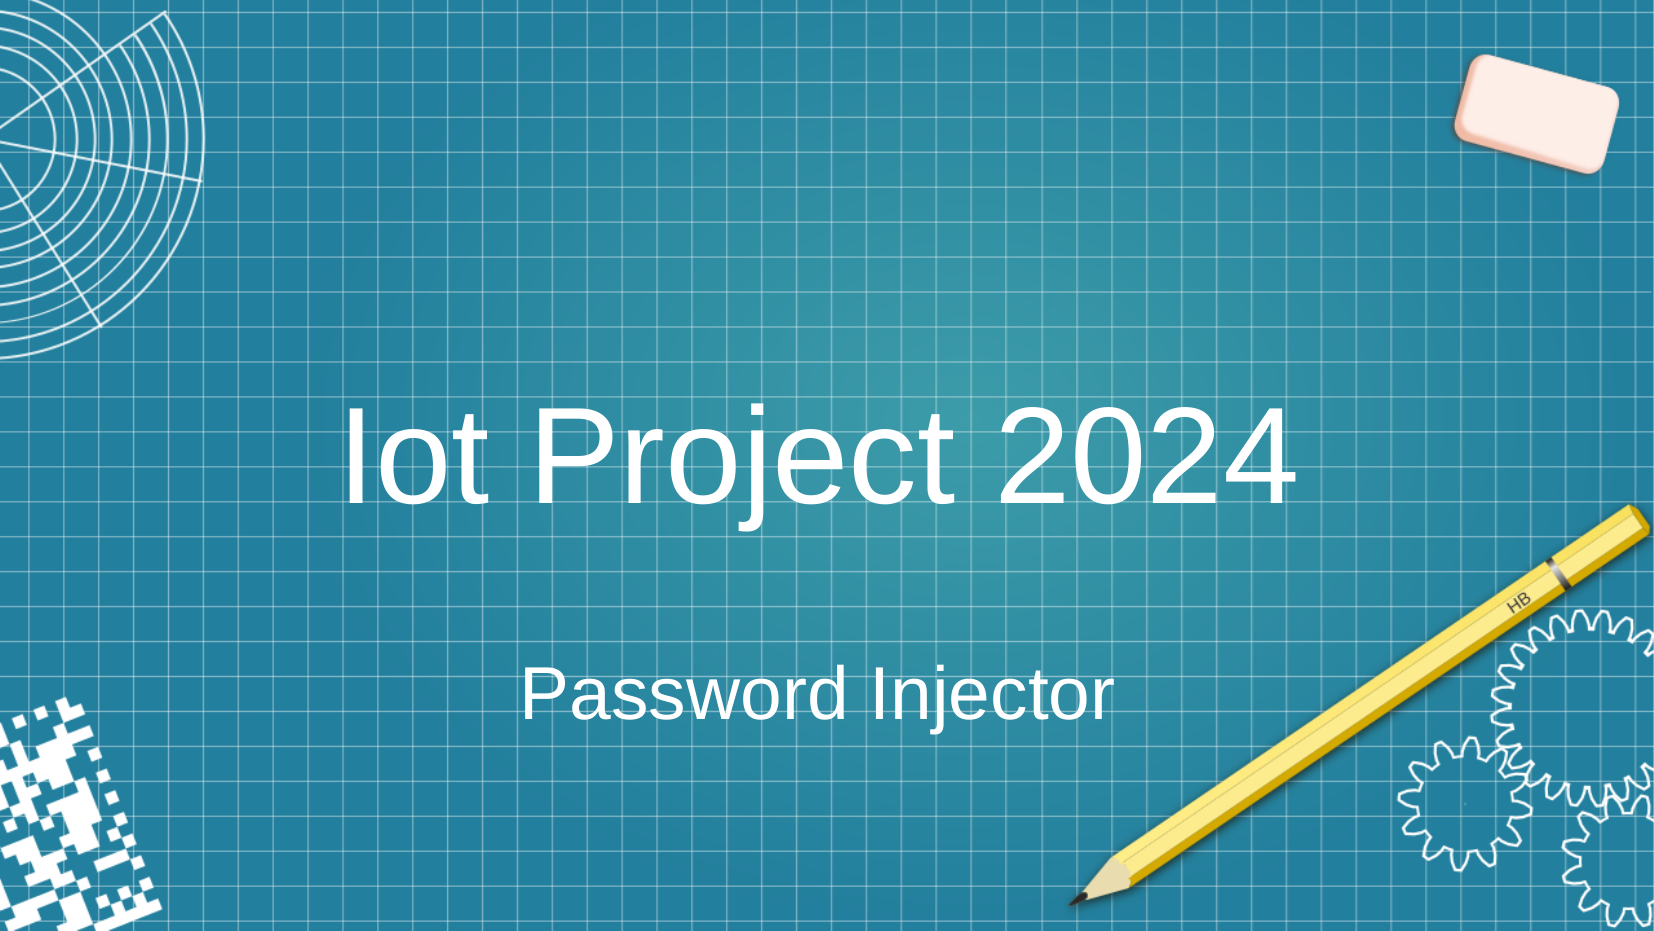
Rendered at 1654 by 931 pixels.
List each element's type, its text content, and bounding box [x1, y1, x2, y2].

picture [0, 0, 1654, 931]
title Iot Project 2024 [75, 349, 1564, 563]
text_box Password Injector [73, 561, 1562, 826]
